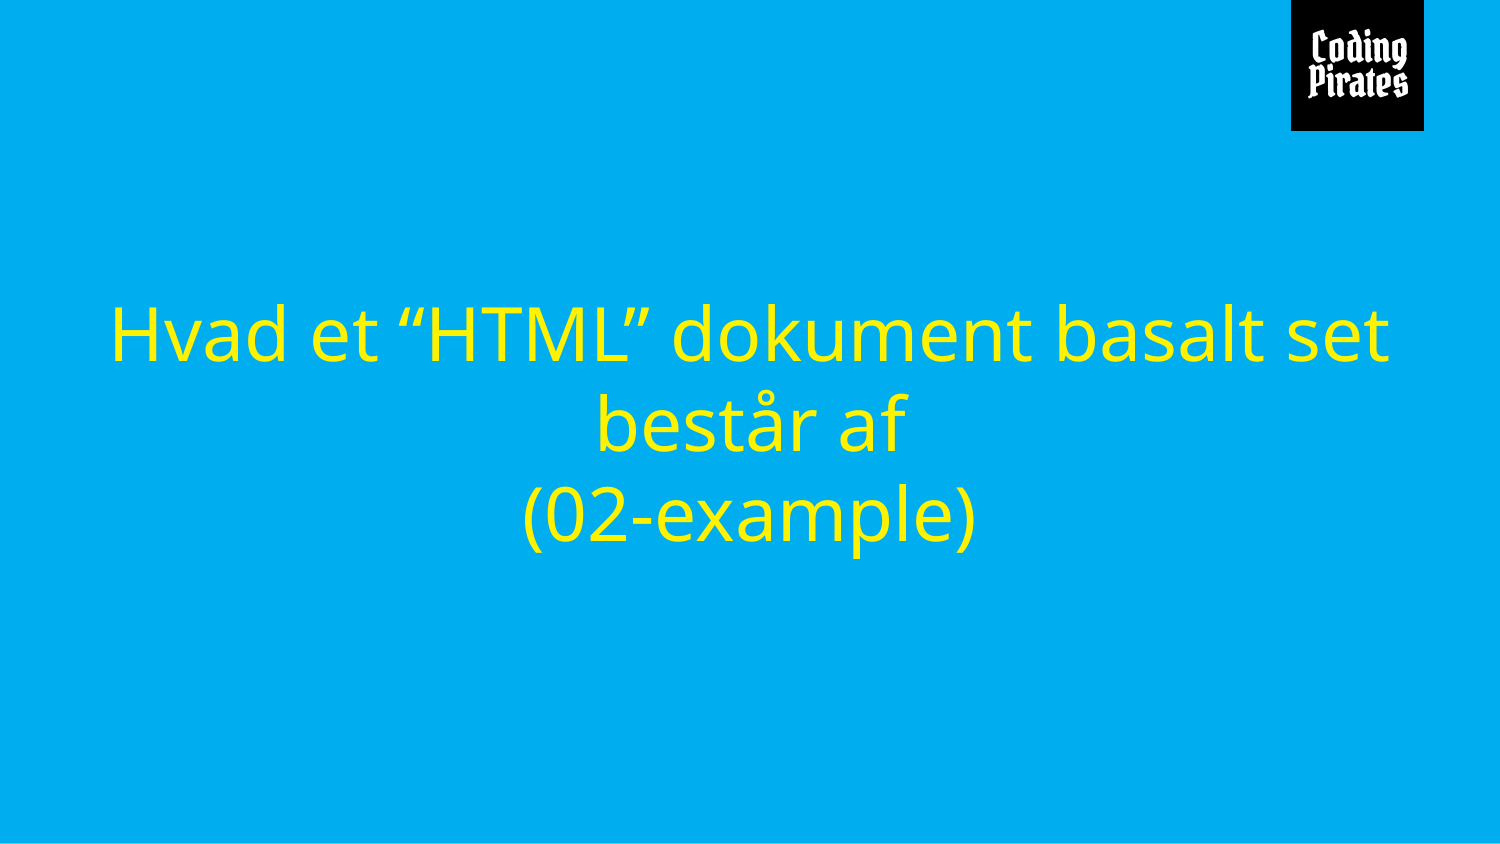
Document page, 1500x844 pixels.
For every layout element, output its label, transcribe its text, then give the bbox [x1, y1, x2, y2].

picture [1292, 0, 1423, 130]
title Hvad et “HTML” dokument basalt set består af (02-example) [51, 352, 1449, 491]
